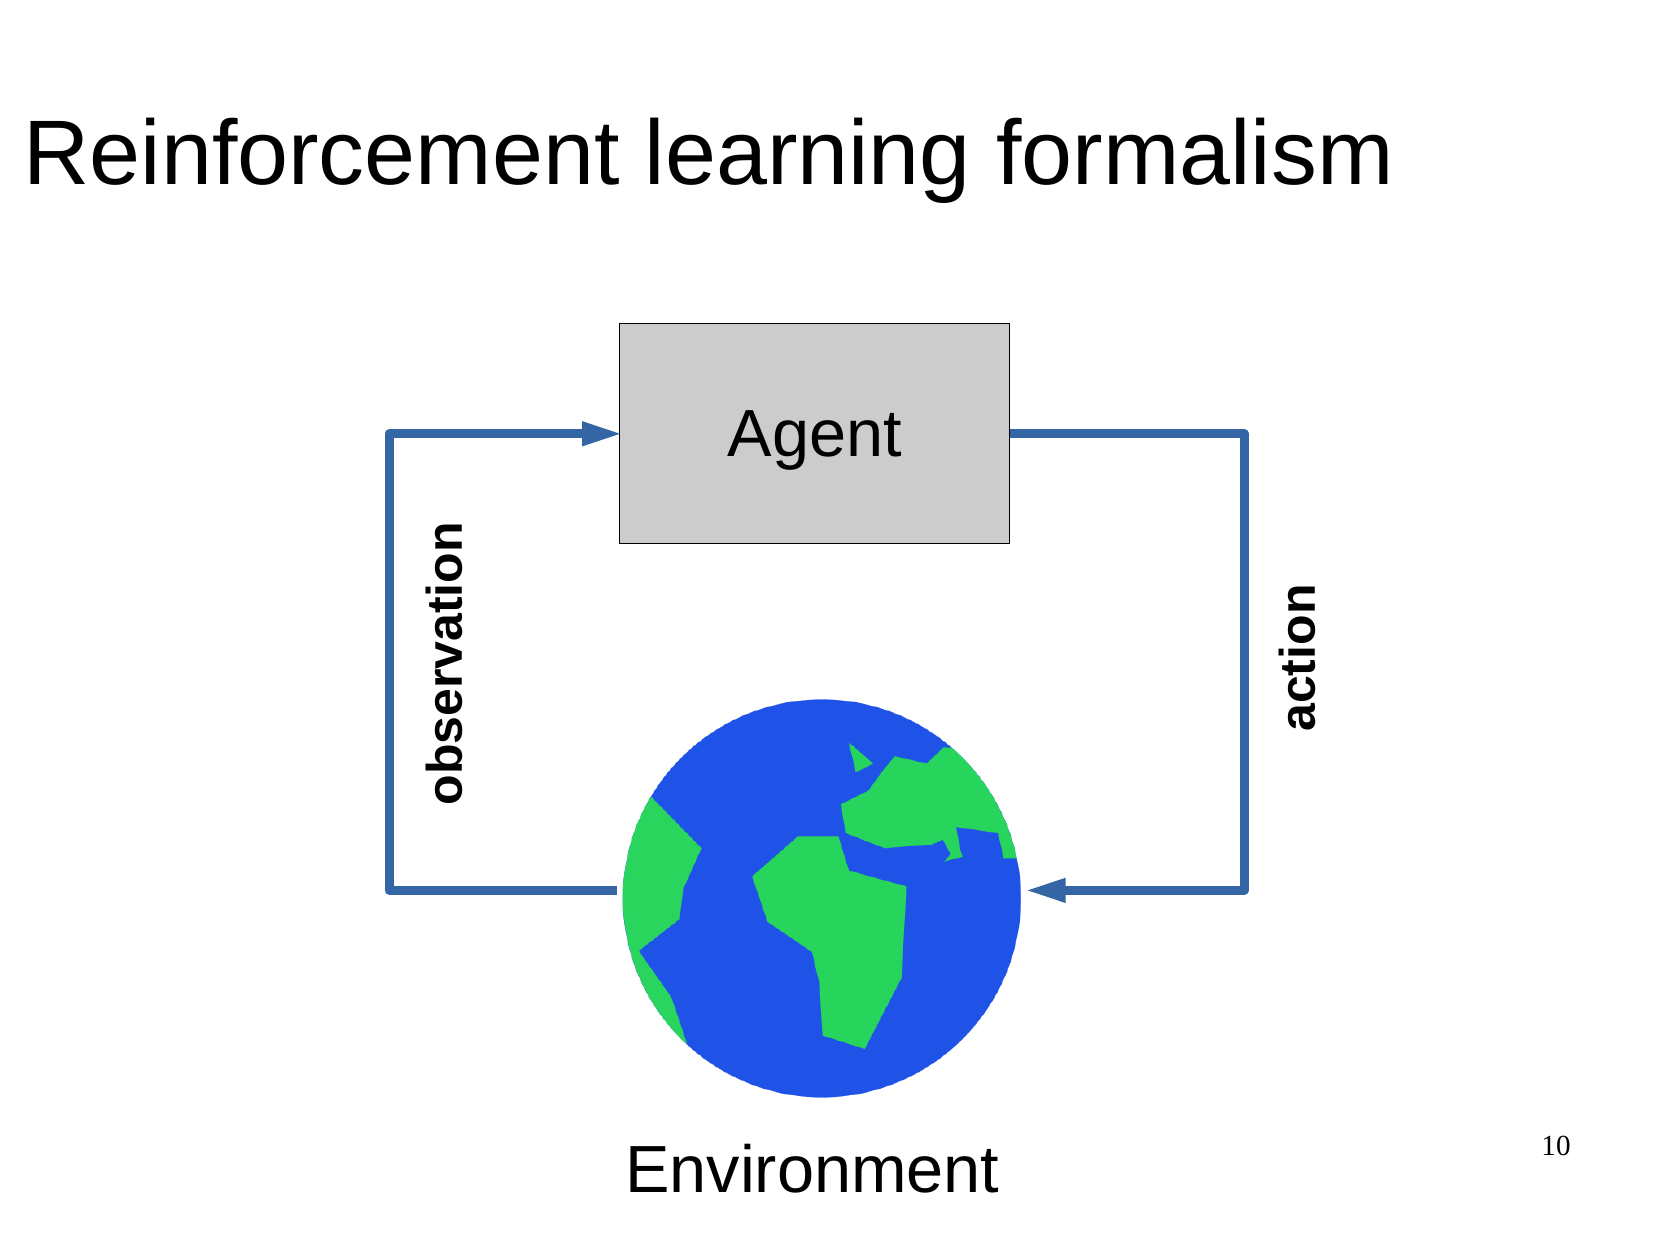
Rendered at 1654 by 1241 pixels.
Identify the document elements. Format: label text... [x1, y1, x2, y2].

text_box observation [409, 507, 481, 821]
text_box action [1262, 569, 1334, 747]
text_box Environment [541, 1124, 1084, 1214]
picture [496, 654, 1147, 1142]
text_box Agent [619, 323, 1010, 544]
title Reinforcement learning formalism [23, 49, 1512, 257]
